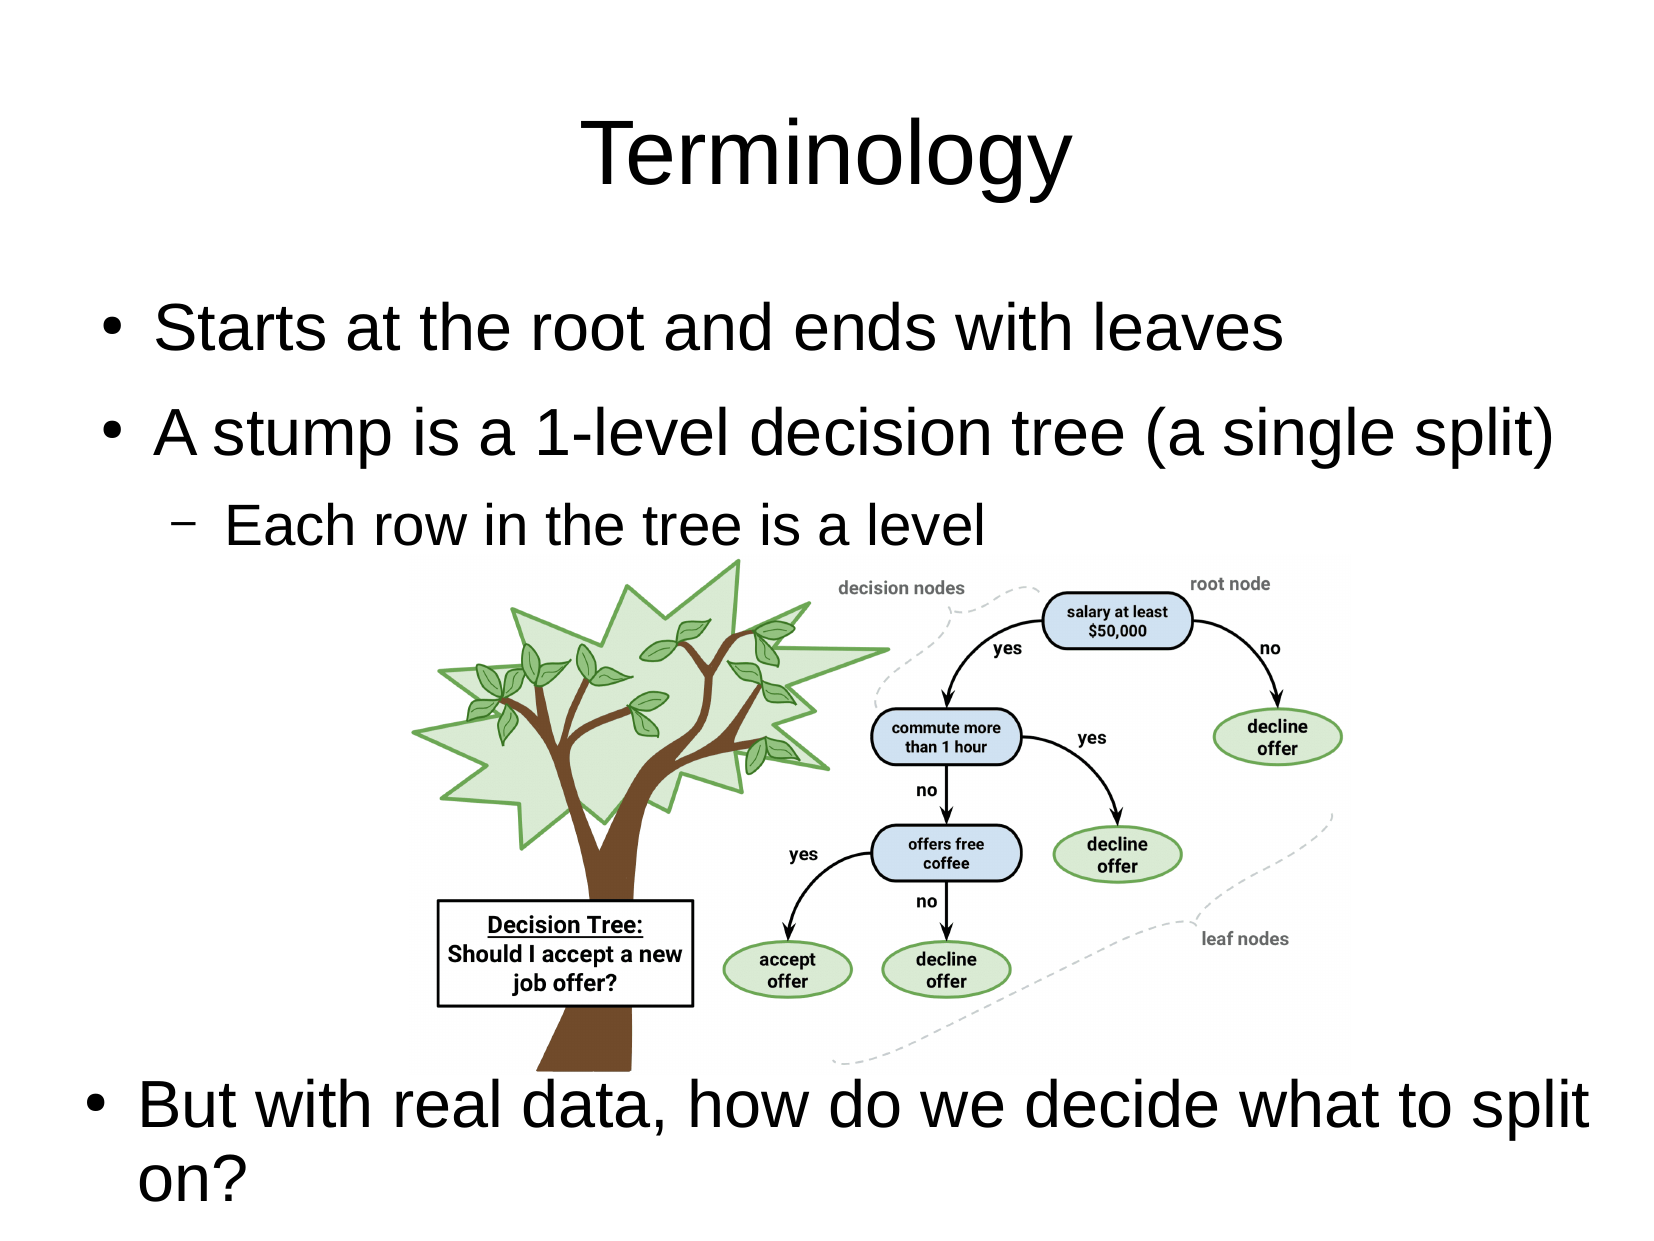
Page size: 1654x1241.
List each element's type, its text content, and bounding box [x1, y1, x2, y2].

picture [409, 554, 1351, 1066]
list Starts at the root and ends with leaves A stump is a 1-level decision tree (a single split) Each row in the tree is a level [82, 290, 1571, 1010]
text_box But with real data, how do we decide what to split on? [66, 1066, 1621, 1231]
title Terminology [82, 49, 1571, 257]
